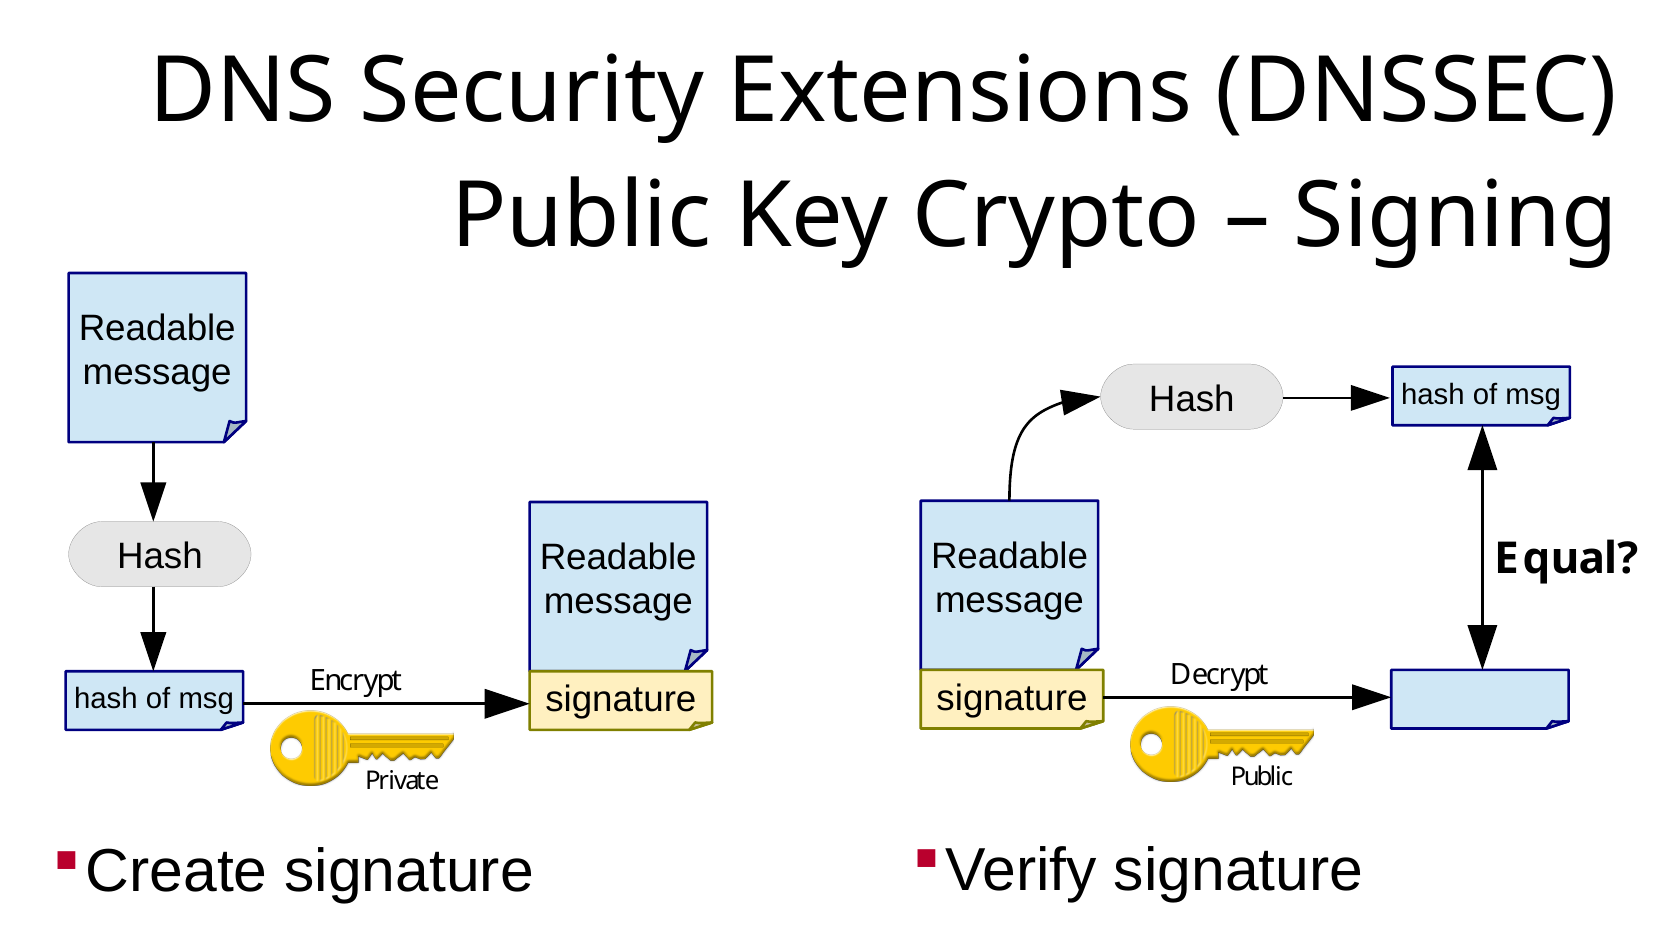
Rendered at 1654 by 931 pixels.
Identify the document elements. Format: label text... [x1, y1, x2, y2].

picture [29, 271, 1654, 922]
title DNS Security Extensions (DNSSEC) Public Key Crypto – Signing [0, 23, 1619, 221]
